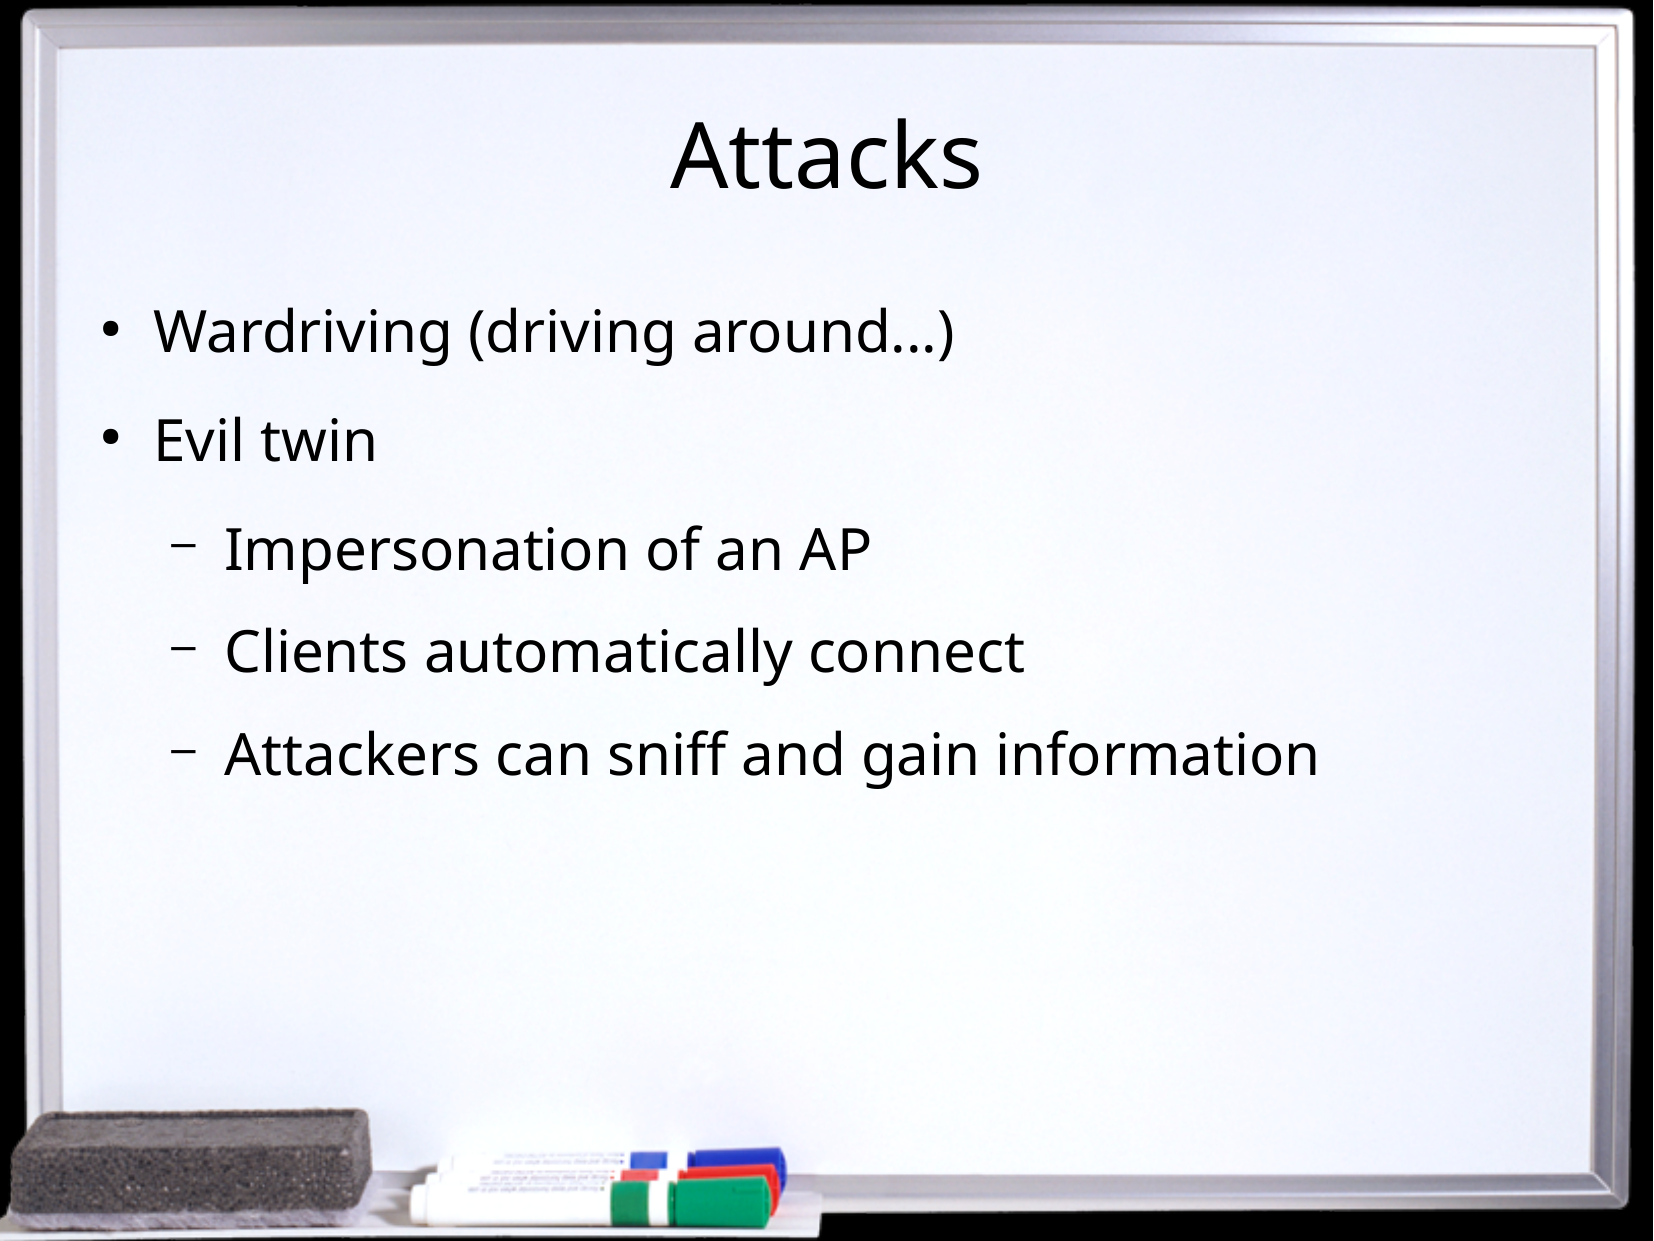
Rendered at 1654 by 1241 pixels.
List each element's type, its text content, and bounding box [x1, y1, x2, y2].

picture [0, 0, 1654, 1241]
title Attacks [82, 49, 1571, 257]
list Wardriving (driving around...) Evil twin Impersonation of an AP Clients automatically connect Attackers can sniff and gain information [82, 290, 1571, 1109]
